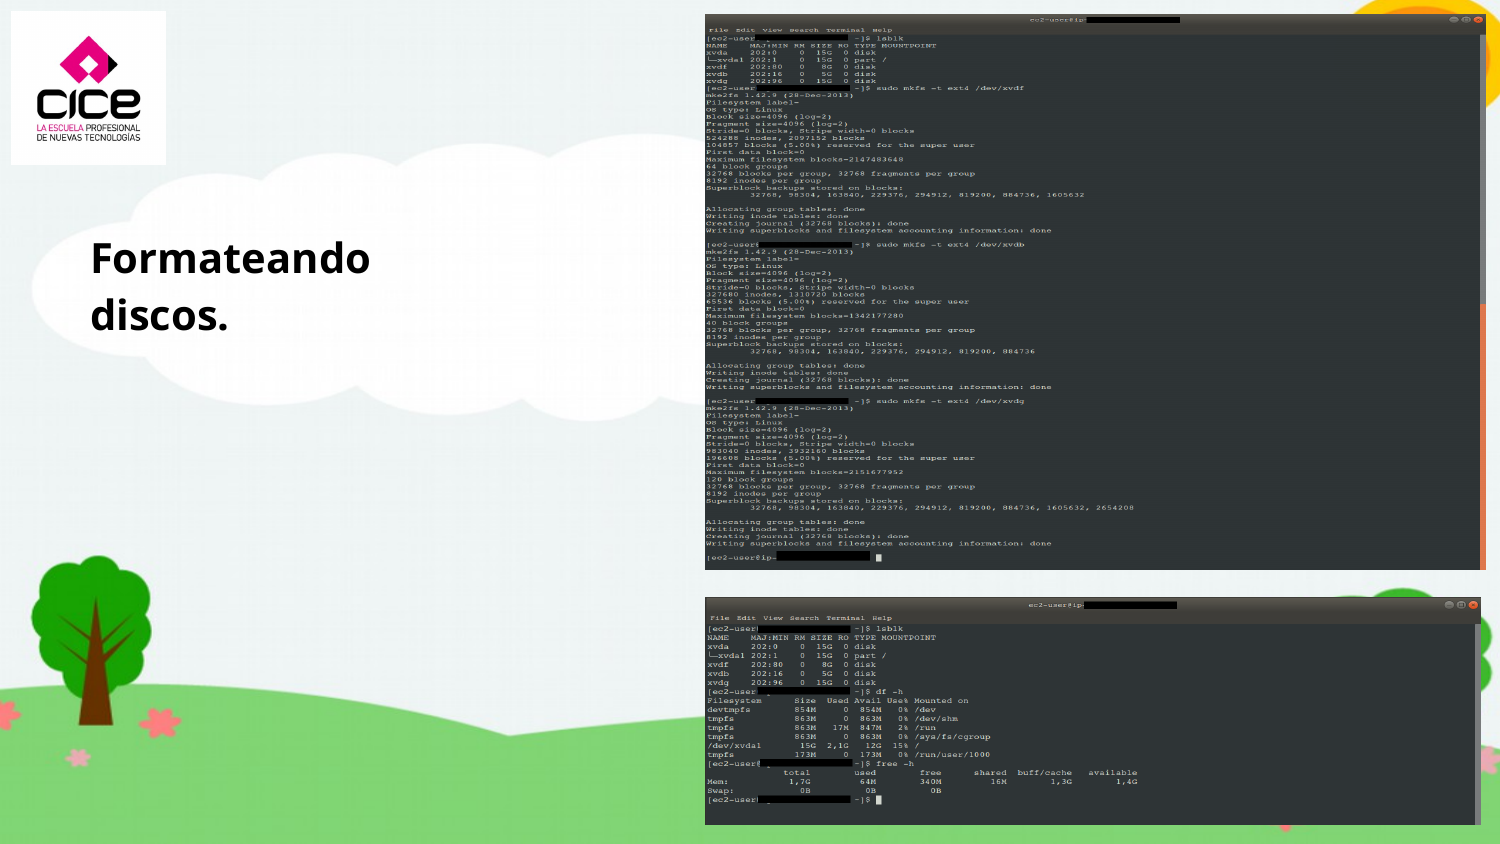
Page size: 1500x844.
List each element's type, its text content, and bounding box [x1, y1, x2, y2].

title Formateando discos. [90, 240, 511, 333]
picture [0, 0, 1500, 844]
